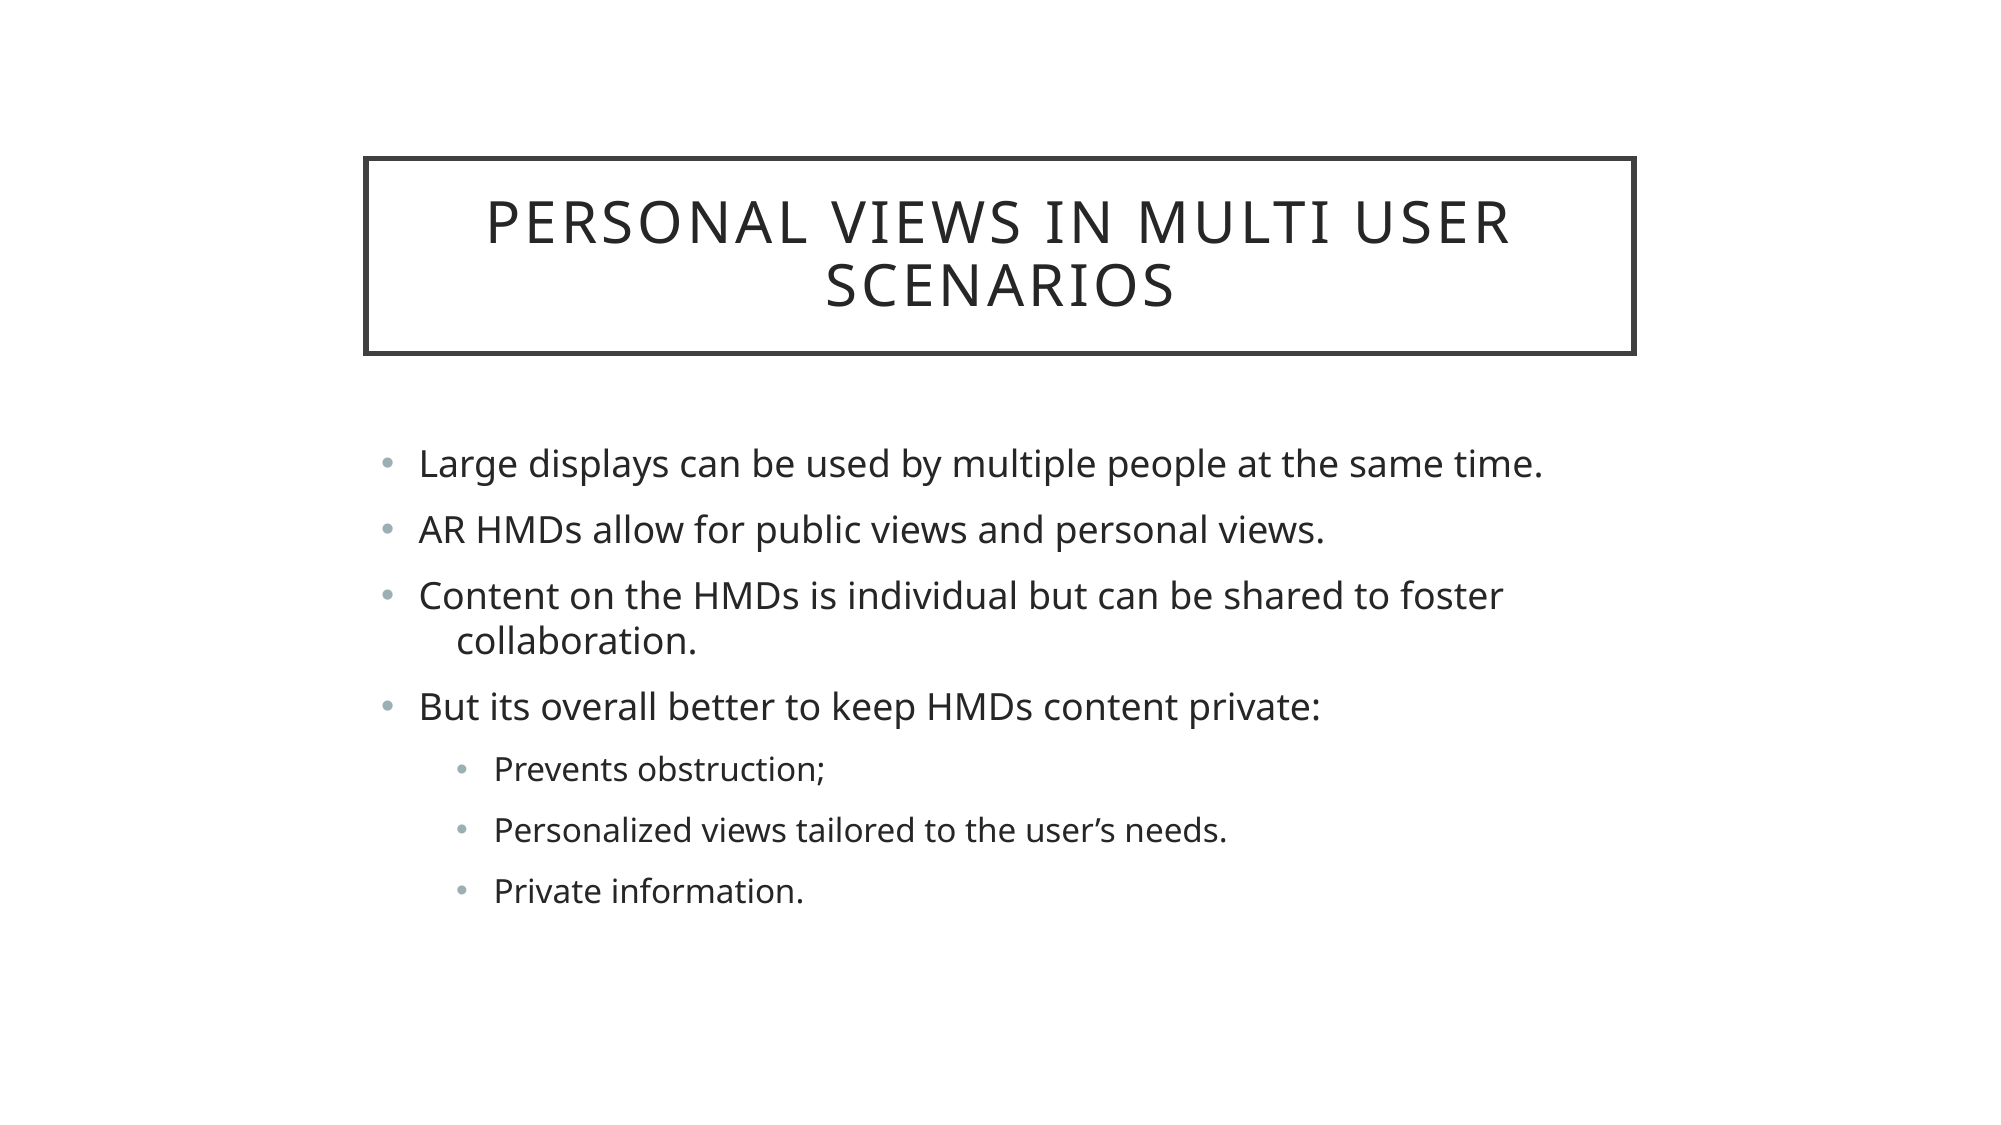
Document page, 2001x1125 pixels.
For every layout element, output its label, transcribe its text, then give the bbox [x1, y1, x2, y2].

title Personal views in multi user scenarios [366, 158, 1634, 354]
list Large displays can be used by multiple people at the same time. AR HMDs allow for public views and personal views. Content on the HMDs is individual but can be shared to foster collaboration. But its overall better to keep HMDs content private: Prevents obstruction; Personalized views tailored to the user’s needs. Private information. [366, 432, 1634, 942]
